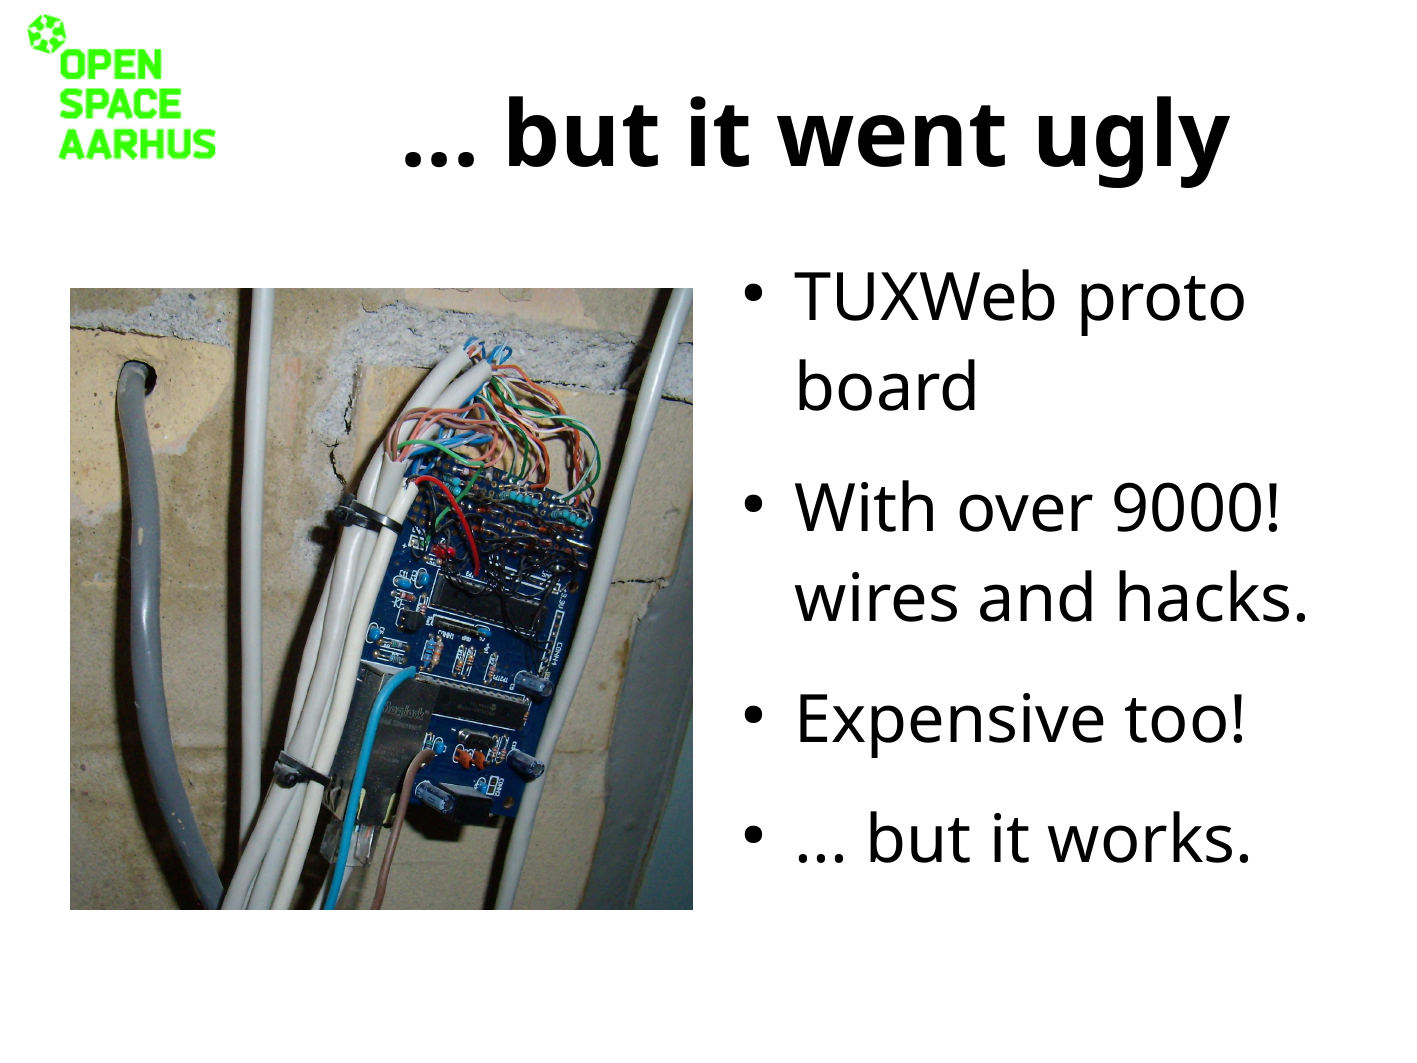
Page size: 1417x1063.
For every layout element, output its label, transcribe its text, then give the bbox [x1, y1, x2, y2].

picture [70, 288, 693, 910]
picture [0, 0, 344, 188]
title ... but it went ugly [286, 42, 1346, 220]
list TUXWeb proto board With over 9000! wires and hacks. Expensive too! ... but it works. [724, 248, 1347, 950]
